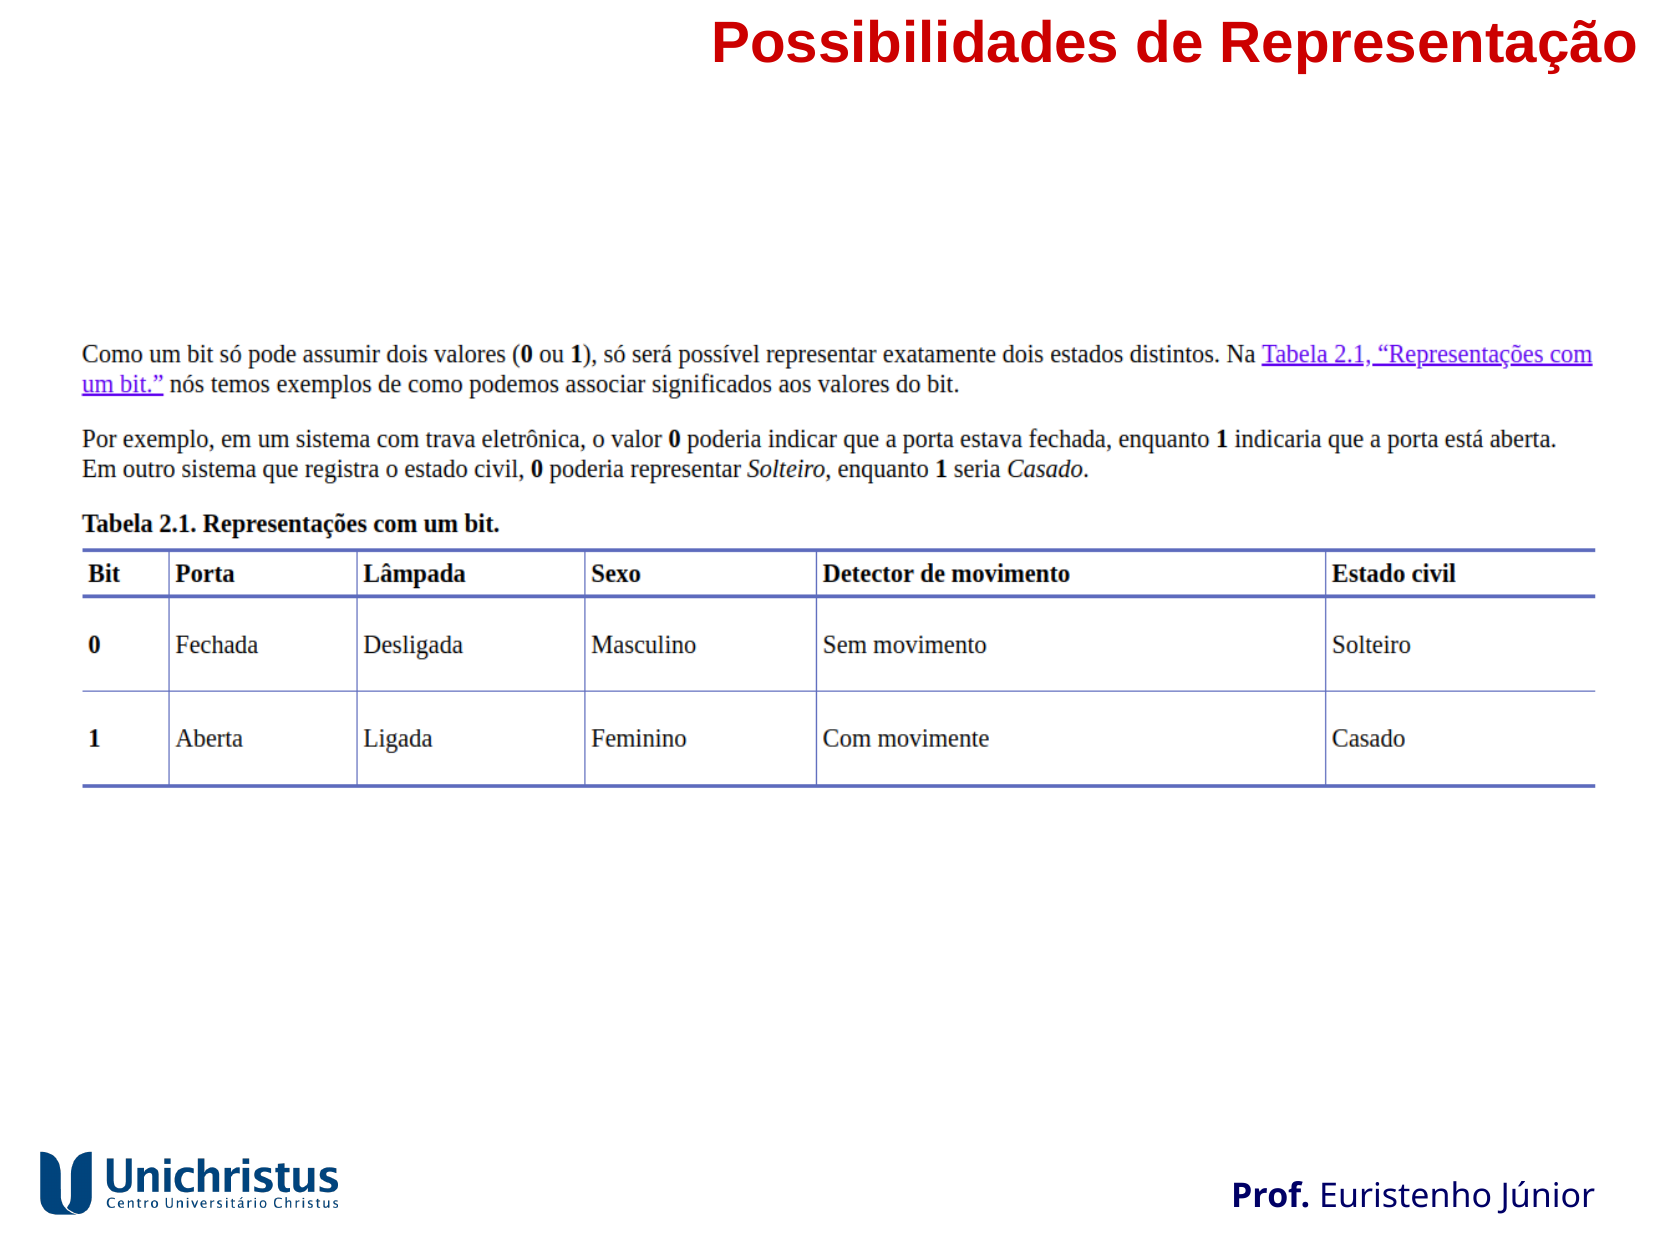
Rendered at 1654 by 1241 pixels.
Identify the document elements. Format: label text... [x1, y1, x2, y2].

picture [59, 335, 1614, 798]
text_box Prof. Euristenho Júnior [1216, 1163, 1654, 1224]
picture [35, 1148, 343, 1217]
text_box Possibilidades de Representação [696, 2, 1654, 83]
